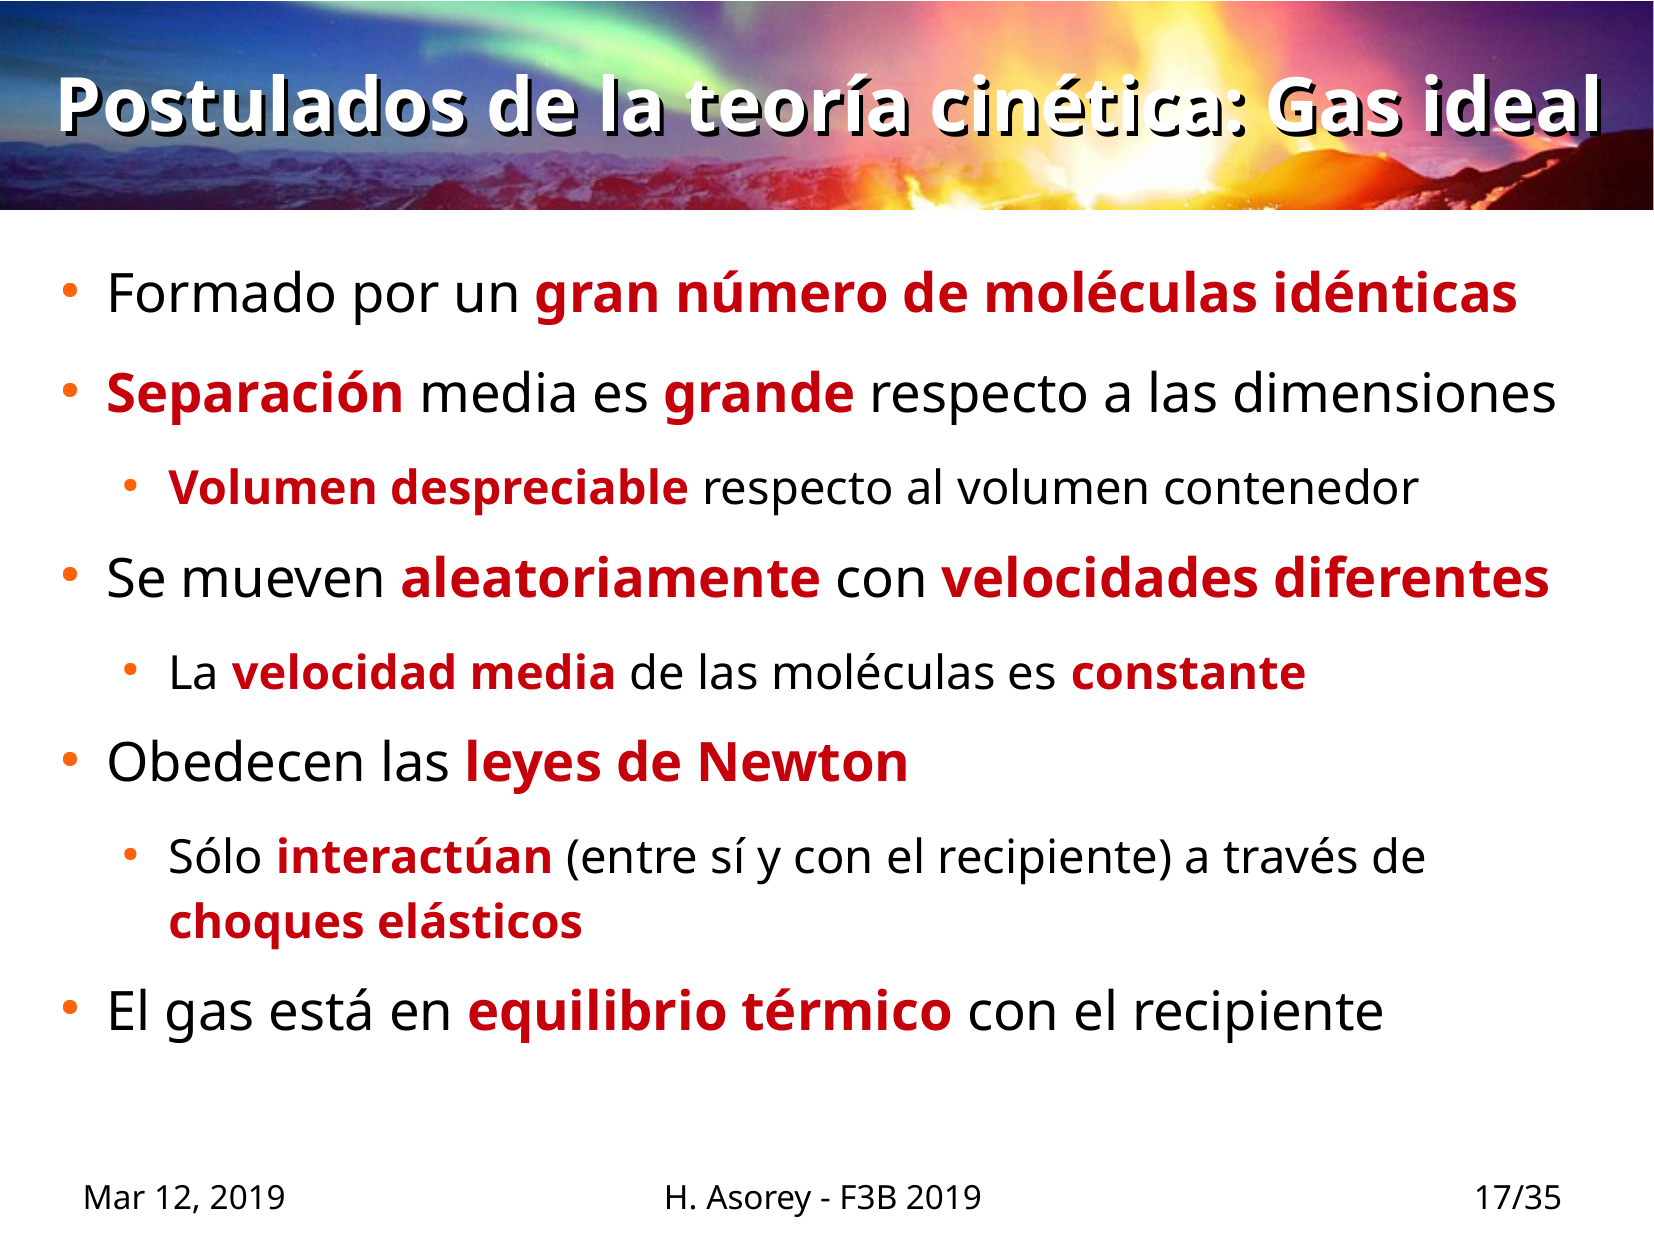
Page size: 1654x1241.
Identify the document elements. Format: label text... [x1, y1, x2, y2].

title Postulados de la teoría cinética: Gas ideal [45, 15, 1606, 191]
list Formado por un gran número de moléculas idénticas Separación media es grande respecto a las dimensiones Volumen despreciable respecto al volumen contenedor Se mueven aleatoriamente con velocidades diferentes La velocidad media de las moléculas es constante Obedecen las leyes de Newton Sólo interactúan (entre sí y con el recipiente) a través de choques elásticos El gas está en equilibrio térmico con el recipiente [45, 255, 1606, 1156]
picture [0, 1, 1654, 210]
